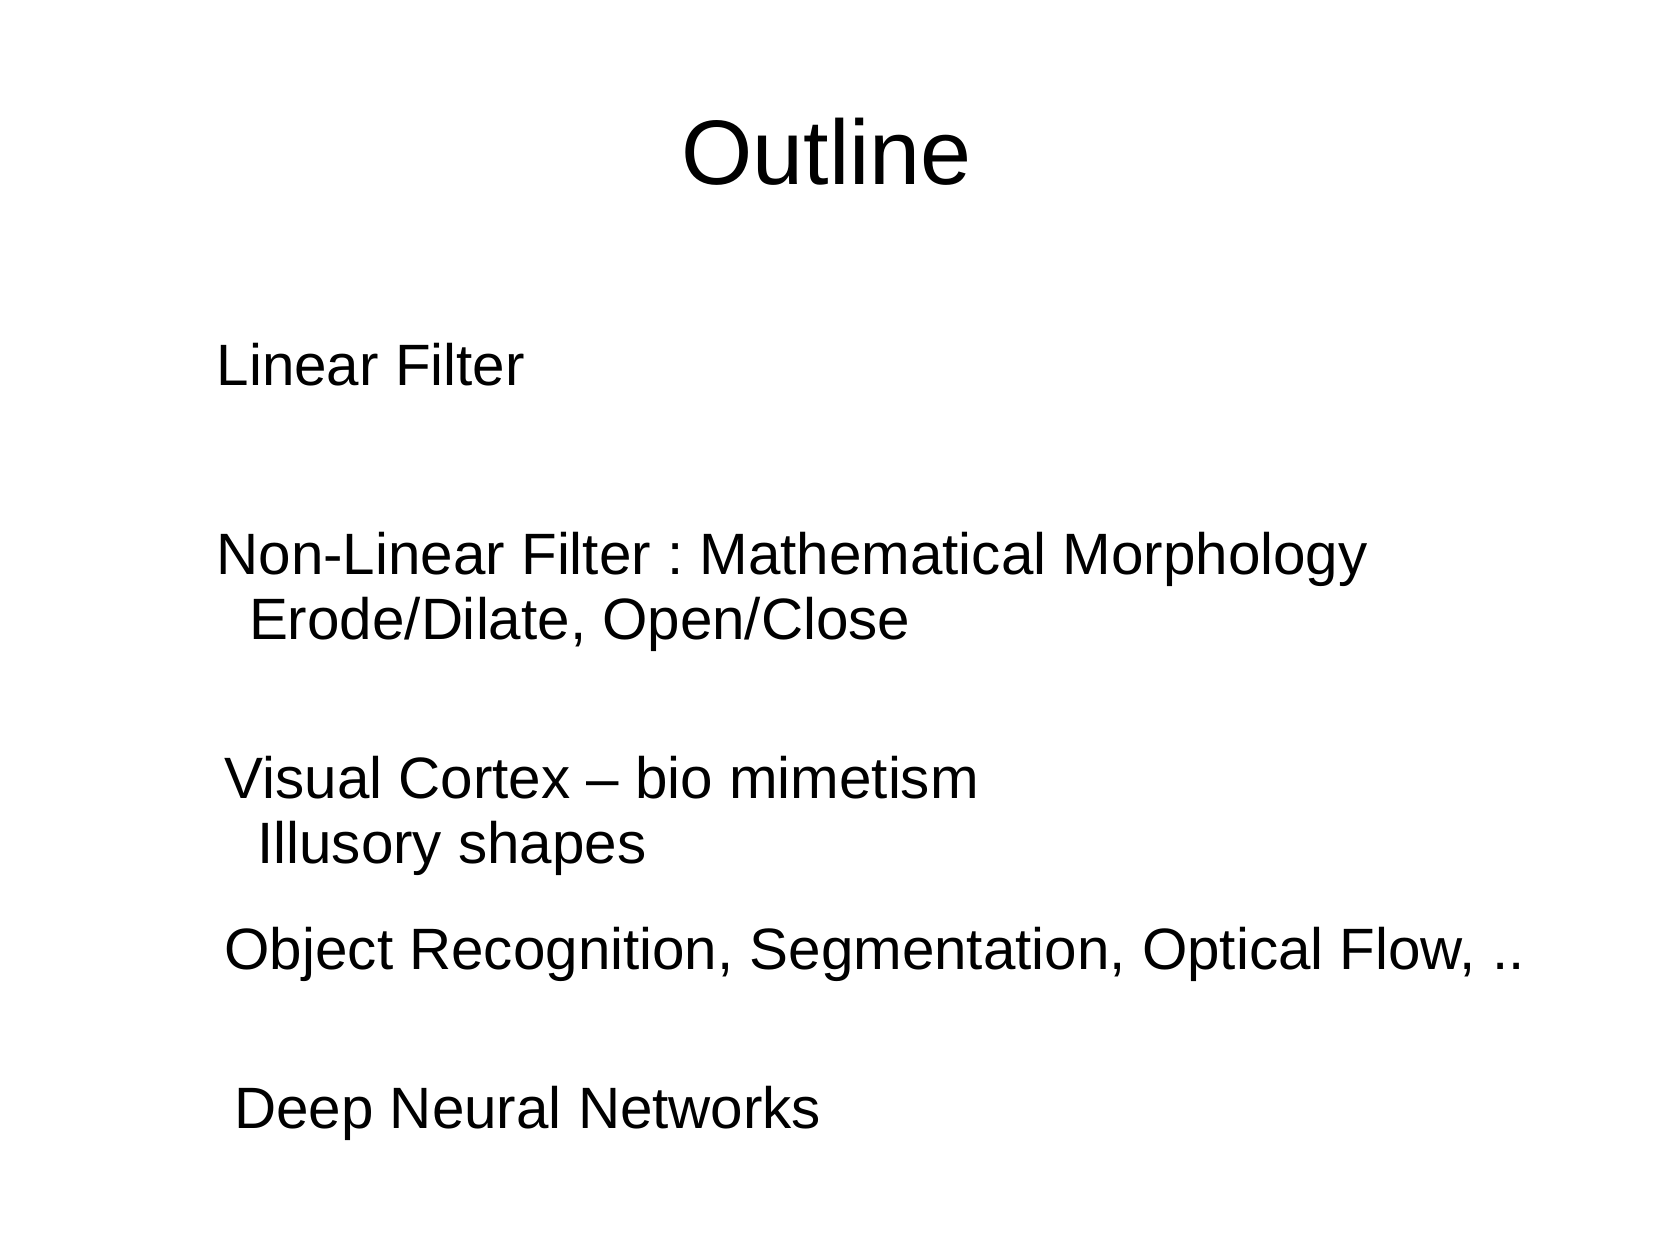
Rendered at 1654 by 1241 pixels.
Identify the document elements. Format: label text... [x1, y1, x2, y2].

text_box Linear Filter [201, 325, 541, 406]
text_box Non-Linear Filter : Mathematical Morphology Erode/Dilate, Open/Close [201, 514, 1385, 659]
text_box Object Recognition, Segmentation, Optical Flow, .. [210, 909, 1542, 990]
text_box Deep Neural Networks [219, 1068, 837, 1149]
title Outline [82, 49, 1571, 257]
text_box Visual Cortex – bio mimetism Illusory shapes [210, 738, 996, 884]
